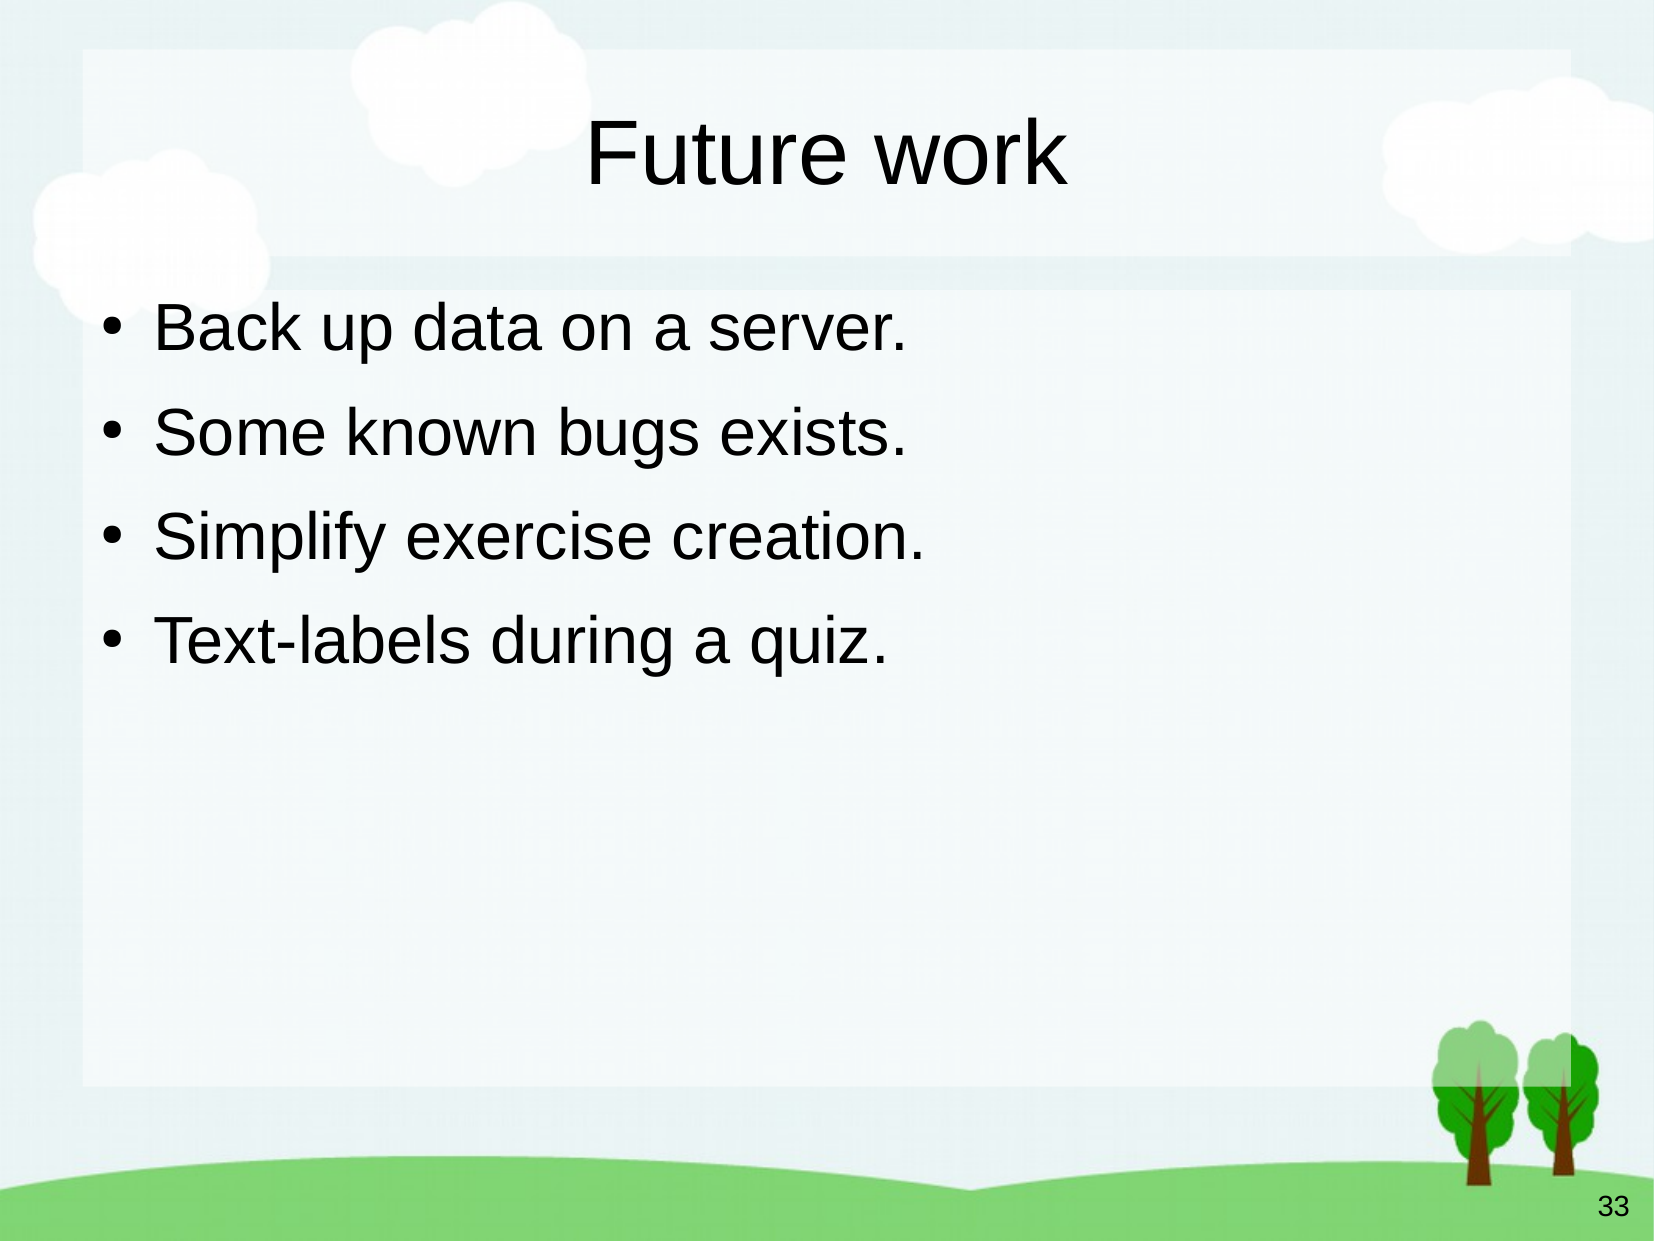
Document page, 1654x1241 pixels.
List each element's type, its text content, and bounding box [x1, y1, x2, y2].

picture [0, 0, 1654, 1241]
list Back up data on a server. Some known bugs exists. Simplify exercise creation. Text-labels during a quiz. [82, 290, 1571, 1087]
title Future work [82, 49, 1571, 257]
